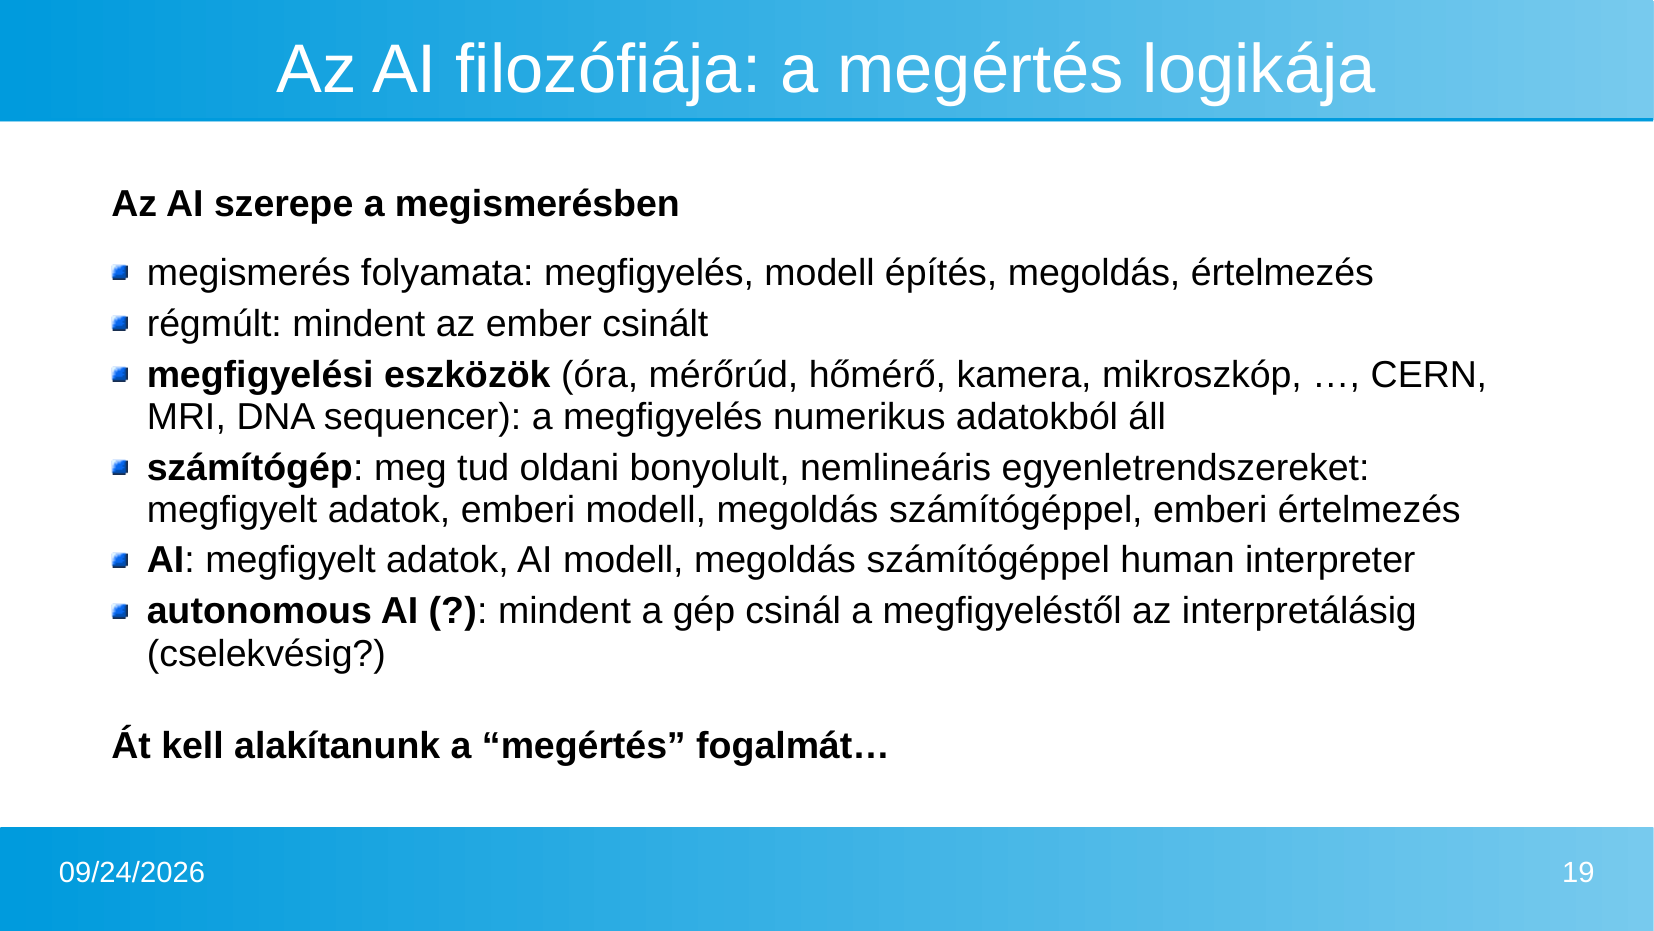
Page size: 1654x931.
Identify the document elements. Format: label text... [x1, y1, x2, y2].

title Az AI filozófiája: a megértés logikája [59, 29, 1595, 108]
text_box Az AI szerepe a megismerésben megismerés folyamata: megfigyelés, modell építés, megoldás, értelmezés régmúlt: mindent az ember csinált megfigyelési eszközök (óra, mérőrúd, hőmérő, kamera, mikroszkóp, …, CERN, MRI, DNA sequencer): a megfigyelés numerikus adatokból áll számítógép: meg tud oldani bonyolult, nemlineáris egyenletrendszereket: megfigyelt adatok, emberi modell, megoldás számítógéppel, emberi értelmezés AI: megfigyelt adatok, AI modell, megoldás számítógéppel human interpreter autonomous AI (?): mindent a gép csinál a megfigyeléstől az interpretálásig (cselekvésig?) Át kell alakítanunk a “megértés” fogalmát… [96, 174, 1515, 775]
